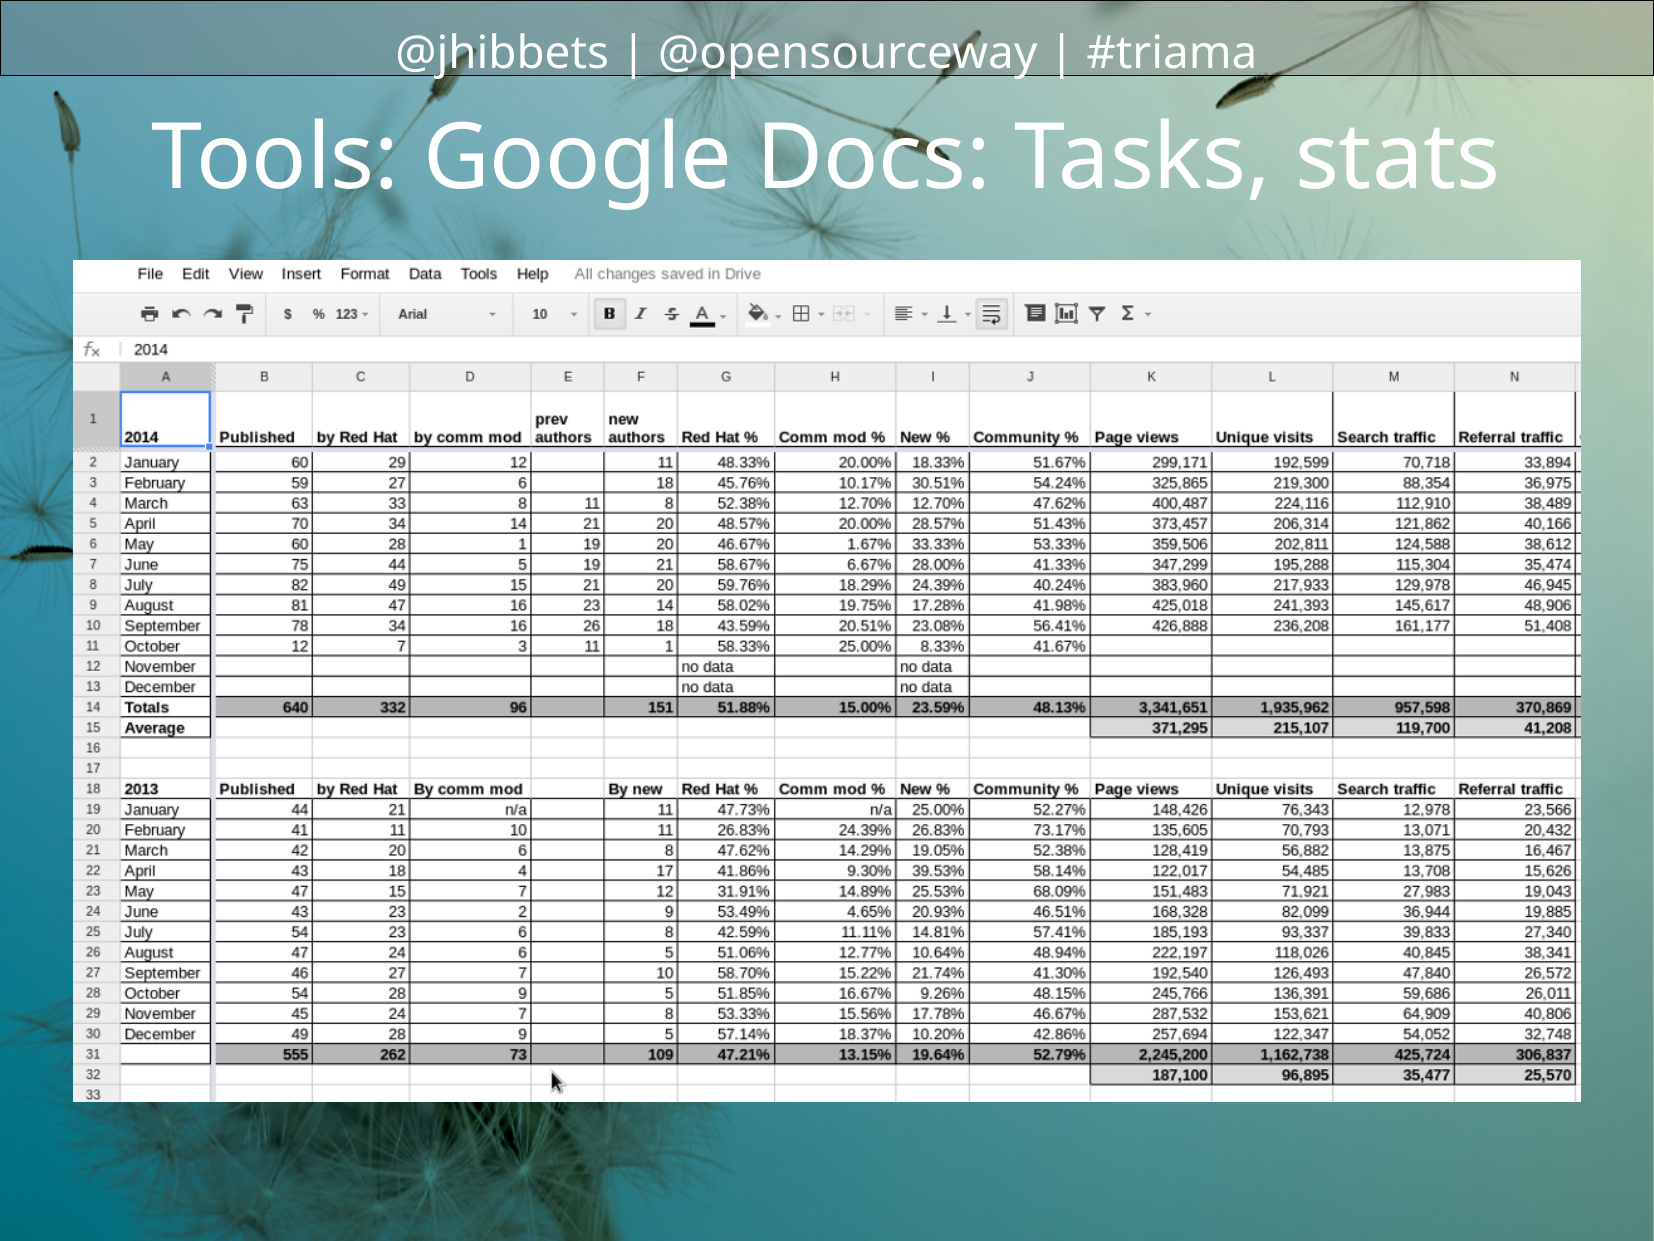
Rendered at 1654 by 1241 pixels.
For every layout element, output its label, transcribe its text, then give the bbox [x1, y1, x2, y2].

picture [0, 76, 1654, 1241]
title Tools: Google Docs: Tasks, stats [82, 49, 1571, 257]
